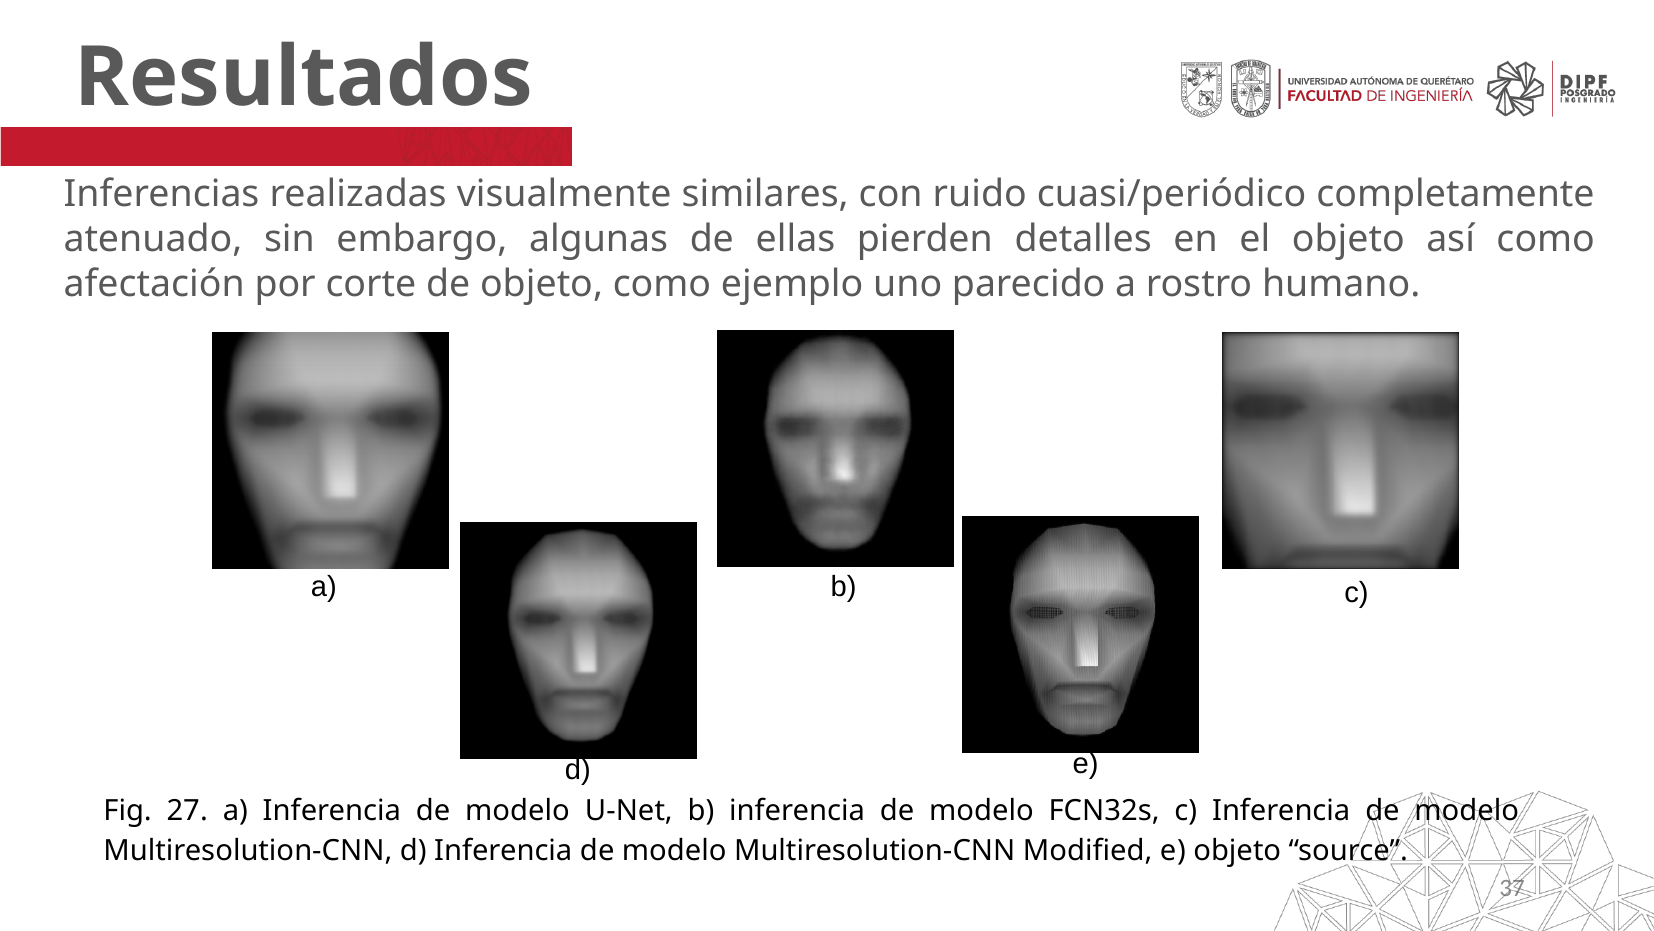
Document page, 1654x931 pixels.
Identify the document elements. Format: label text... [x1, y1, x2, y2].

text_box d) [550, 745, 648, 781]
text_box e) [1057, 740, 1156, 781]
text_box Fig. 27. a) Inferencia de modelo U-Net, b) inferencia de modelo FCN32s, c) Inferencia de modelo Multiresolution-CNN, d) Inferencia de modelo Multiresolution-CNN Modified, e) objeto “source”. [88, 781, 1536, 895]
text_box b) [815, 562, 914, 613]
picture [0, 127, 572, 166]
picture [717, 330, 954, 567]
picture [1176, 54, 1620, 133]
picture [460, 522, 697, 759]
picture [962, 516, 1199, 753]
picture [1222, 332, 1459, 569]
picture [1257, 781, 1654, 931]
text_box c) [1329, 568, 1428, 619]
picture [212, 332, 449, 569]
text_box a) [296, 562, 394, 612]
text_box Inferencias realizadas visualmente similares, con ruido cuasi/periódico completamente atenuado, sin embargo, algunas de ellas pierden detalles en el objeto así como afectación por corte de objeto, como ejemplo uno parecido a rostro humano. [48, 162, 1612, 312]
text_box Resultados [54, 11, 572, 127]
